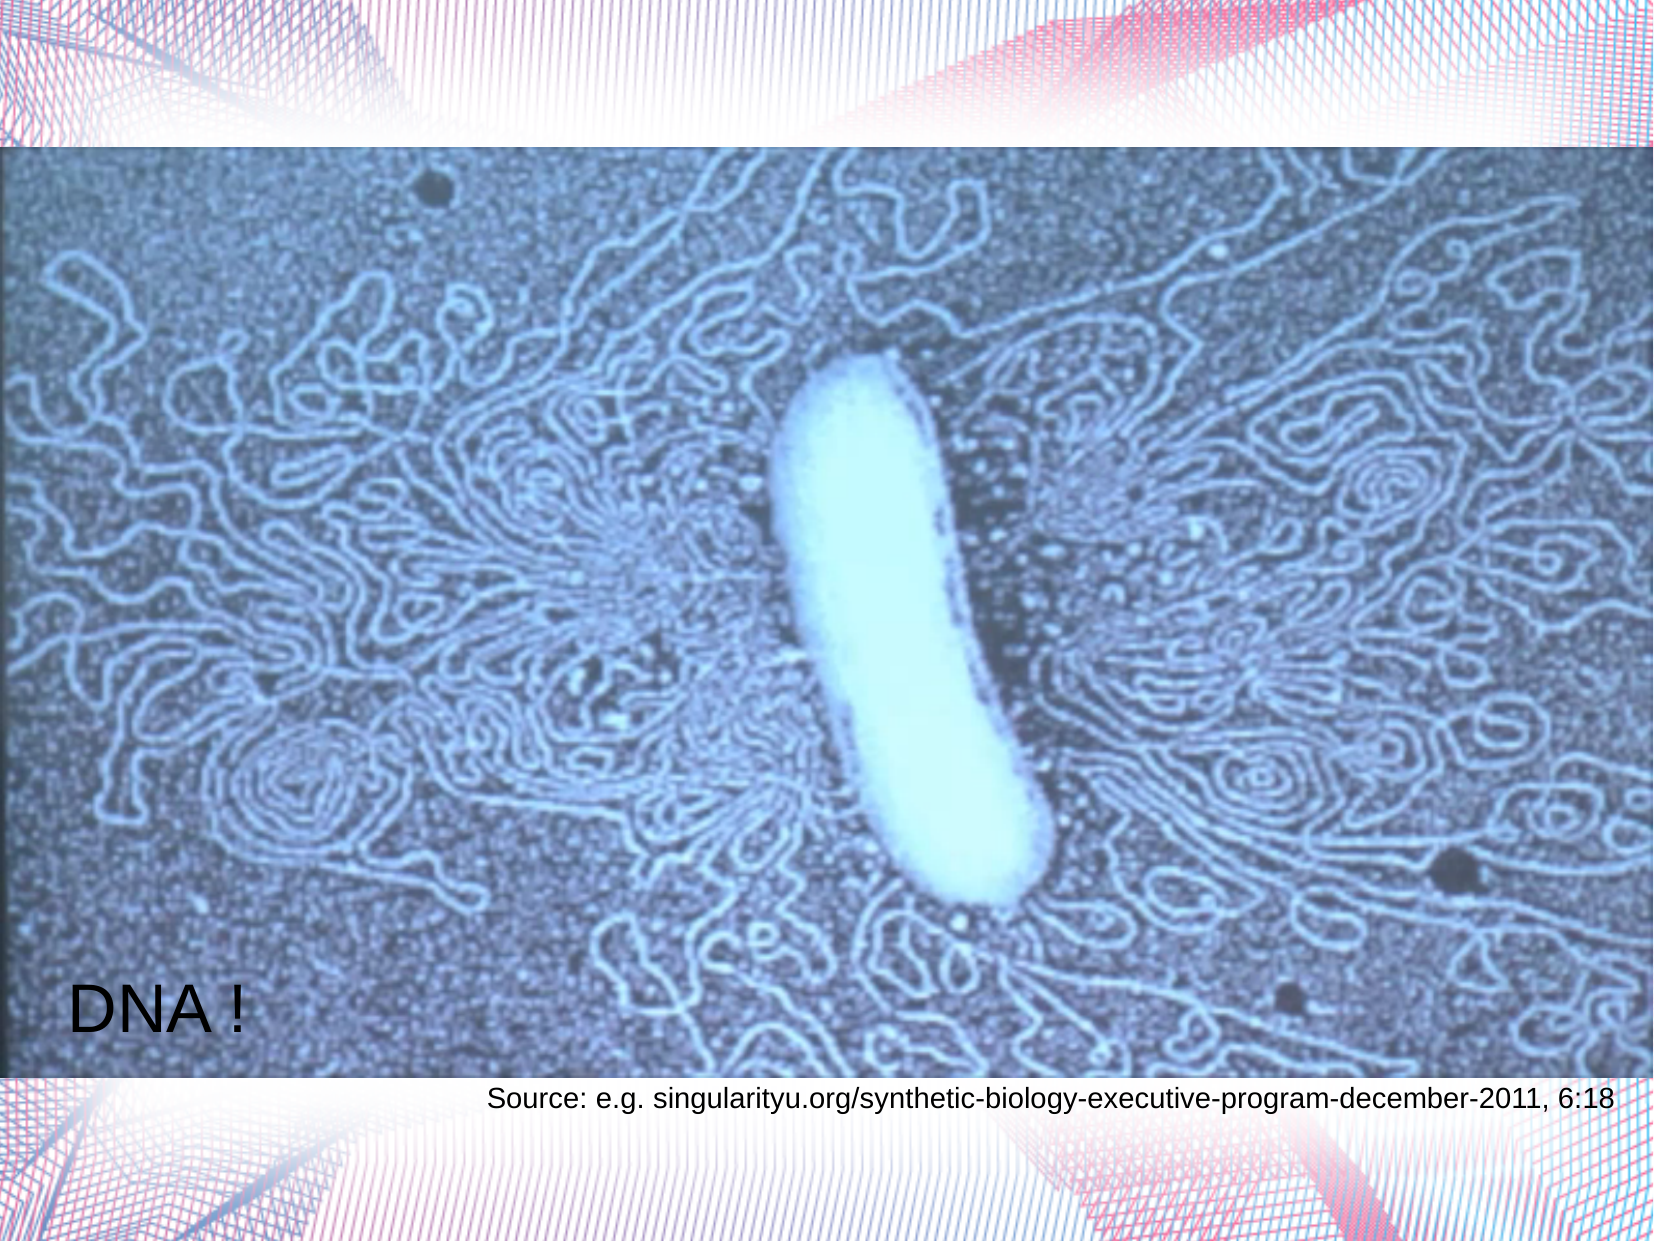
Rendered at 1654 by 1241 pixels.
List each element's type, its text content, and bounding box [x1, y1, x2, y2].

text_box DNA ! [53, 962, 910, 1055]
picture [0, 0, 1654, 1241]
text_box Source: e.g. singularityu.org/synthetic-biology-executive-program-december-2011, 6:18 [472, 1074, 1653, 1123]
